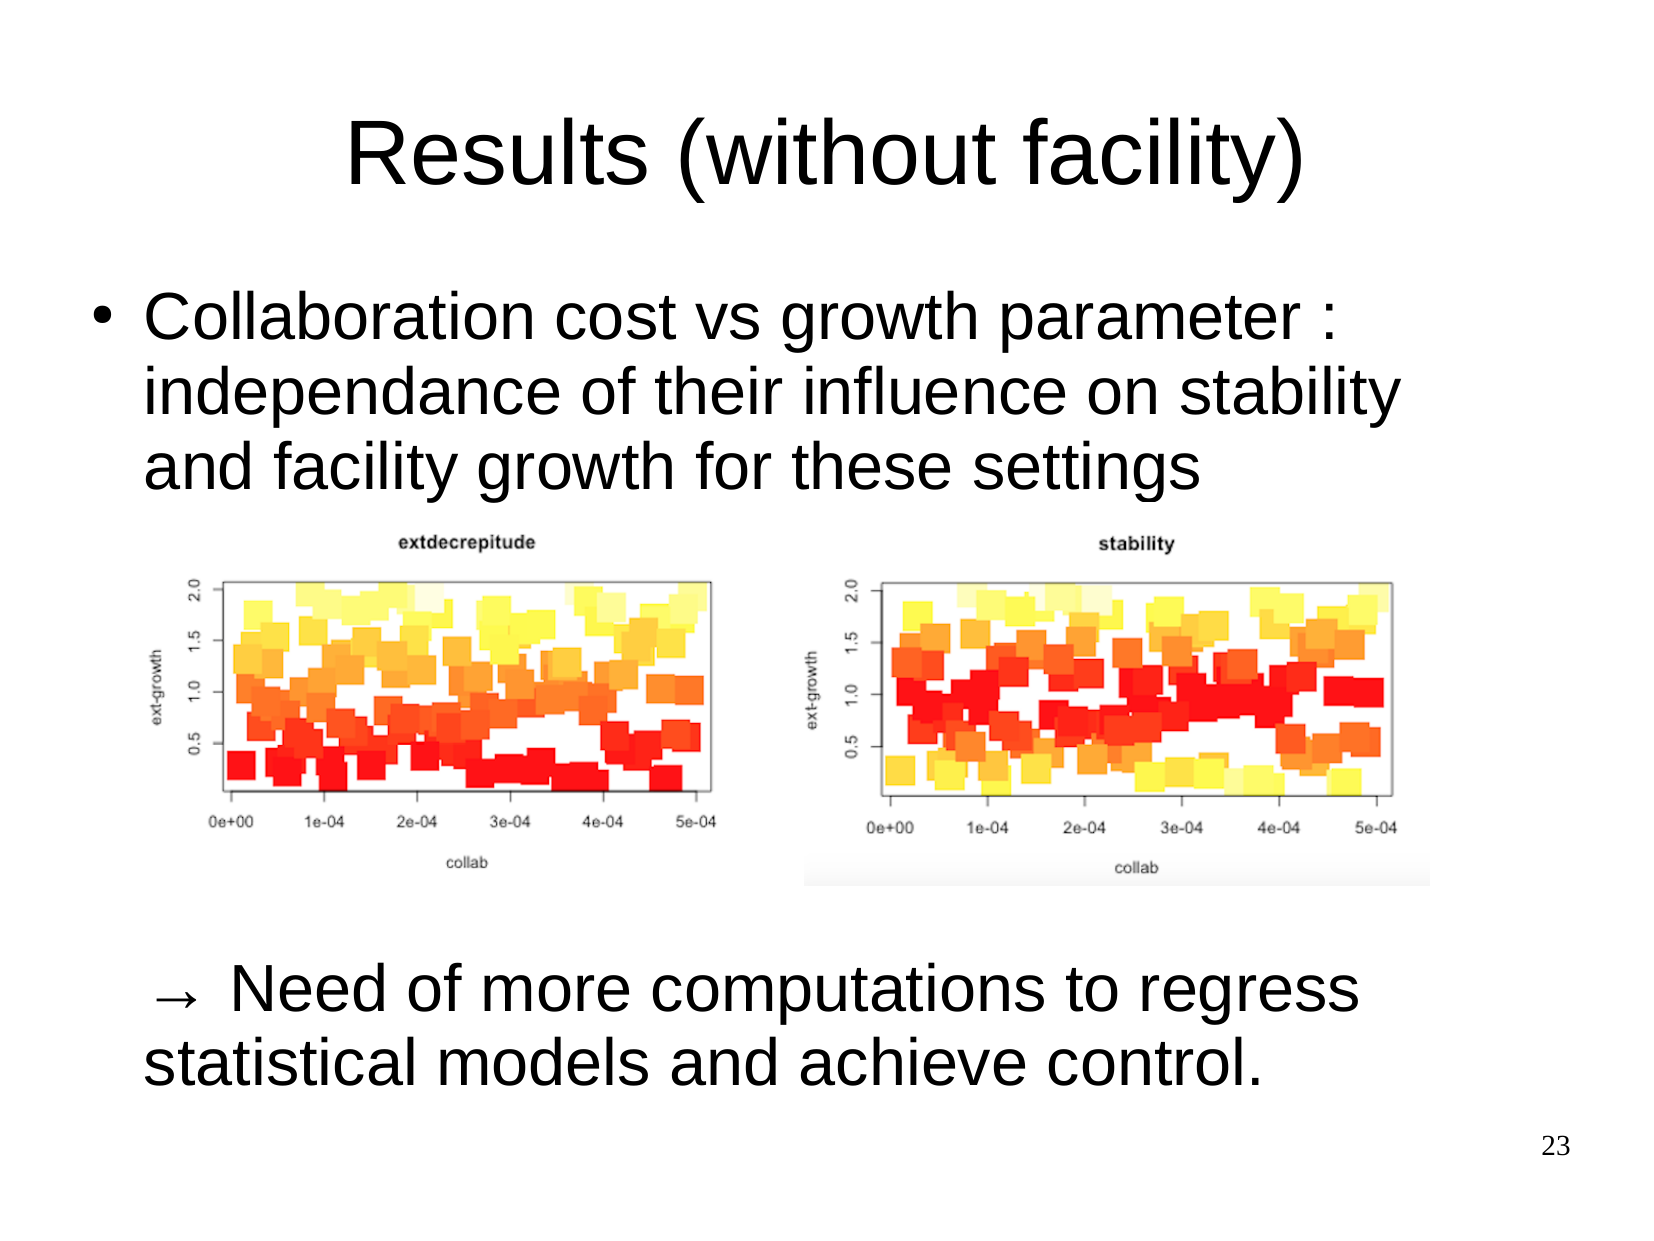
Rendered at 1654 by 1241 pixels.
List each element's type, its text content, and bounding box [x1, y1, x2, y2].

title Results (without facility) [82, 49, 1571, 257]
picture [130, 507, 756, 891]
list Collaboration cost vs growth parameter : independance of their influence on stability and facility growth for these settings → Need of more computations to regress statistical models and achieve control. [72, 279, 1529, 999]
picture [804, 502, 1430, 886]
